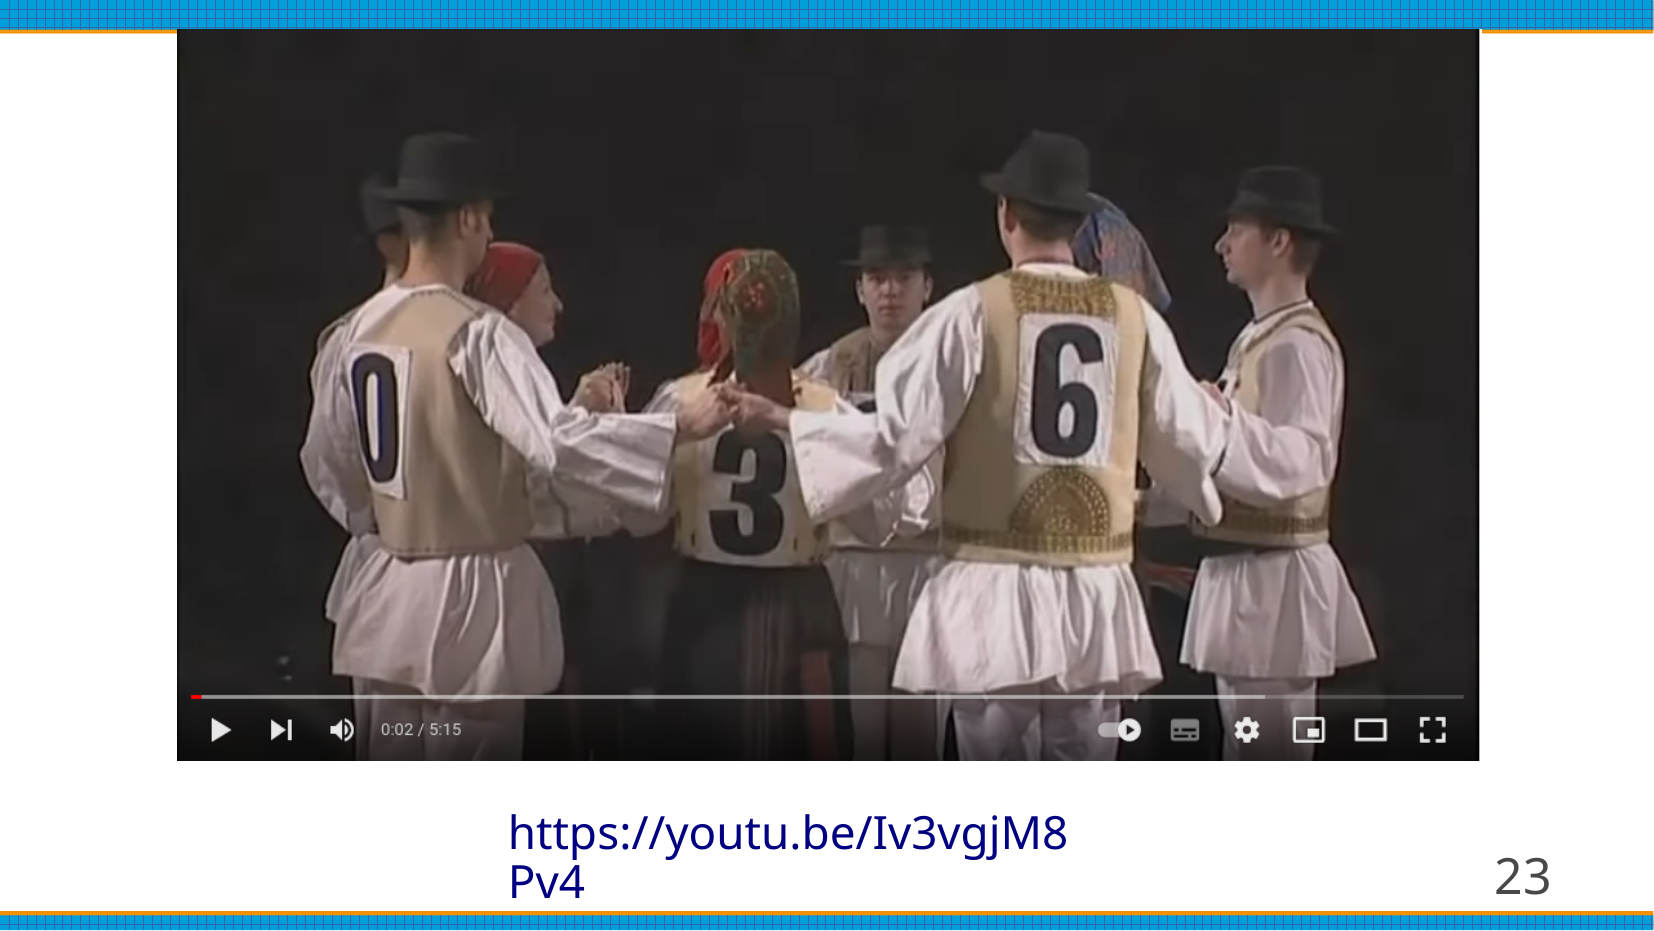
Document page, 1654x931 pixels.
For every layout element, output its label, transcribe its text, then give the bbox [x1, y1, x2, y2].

text_box https://youtu.be/Iv3vgjM8Pv4 [501, 797, 1084, 867]
picture [177, 30, 1482, 761]
